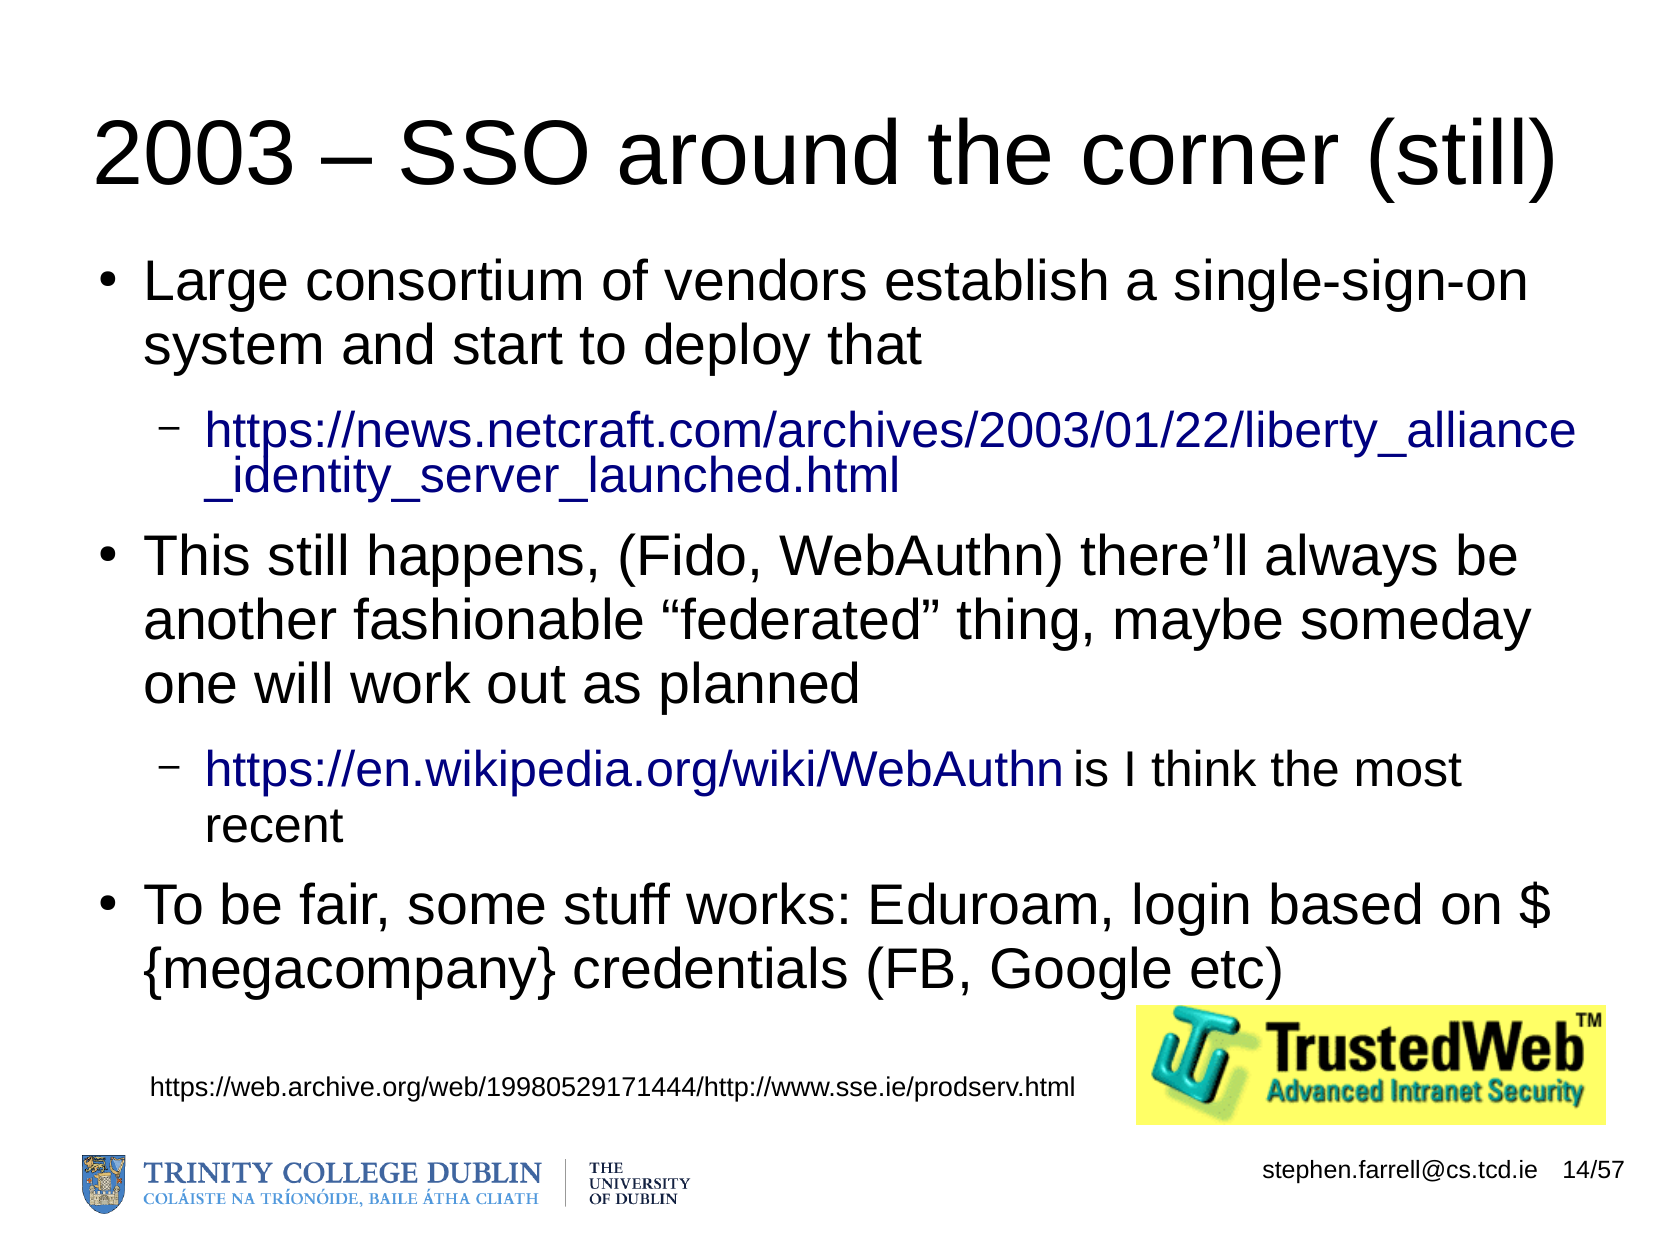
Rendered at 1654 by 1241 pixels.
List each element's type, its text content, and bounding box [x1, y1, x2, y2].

title 2003 – SSO around the corner (still) [82, 49, 1571, 248]
picture [82, 1155, 694, 1214]
picture [1136, 1005, 1606, 1125]
list Large consortium of vendors establish a single-sign-on system and start to deploy that https://news.netcraft.com/archives/2003/01/22/liberty_alliance_identity_server_launched.html This still happens, (Fido, WebAuthn) there’ll always be another fashionable “federated” thing, maybe someday one will work out as planned https://en.wikipedia.org/wiki/WebAuthn is I think the most recent To be fair, some stuff works: Eduroam, login based on ${megacompany} credentials (FB, Google etc) [82, 248, 1571, 969]
text_box https://web.archive.org/web/19980529171444/http://www.sse.ie/prodserv.html [135, 1065, 1111, 1122]
